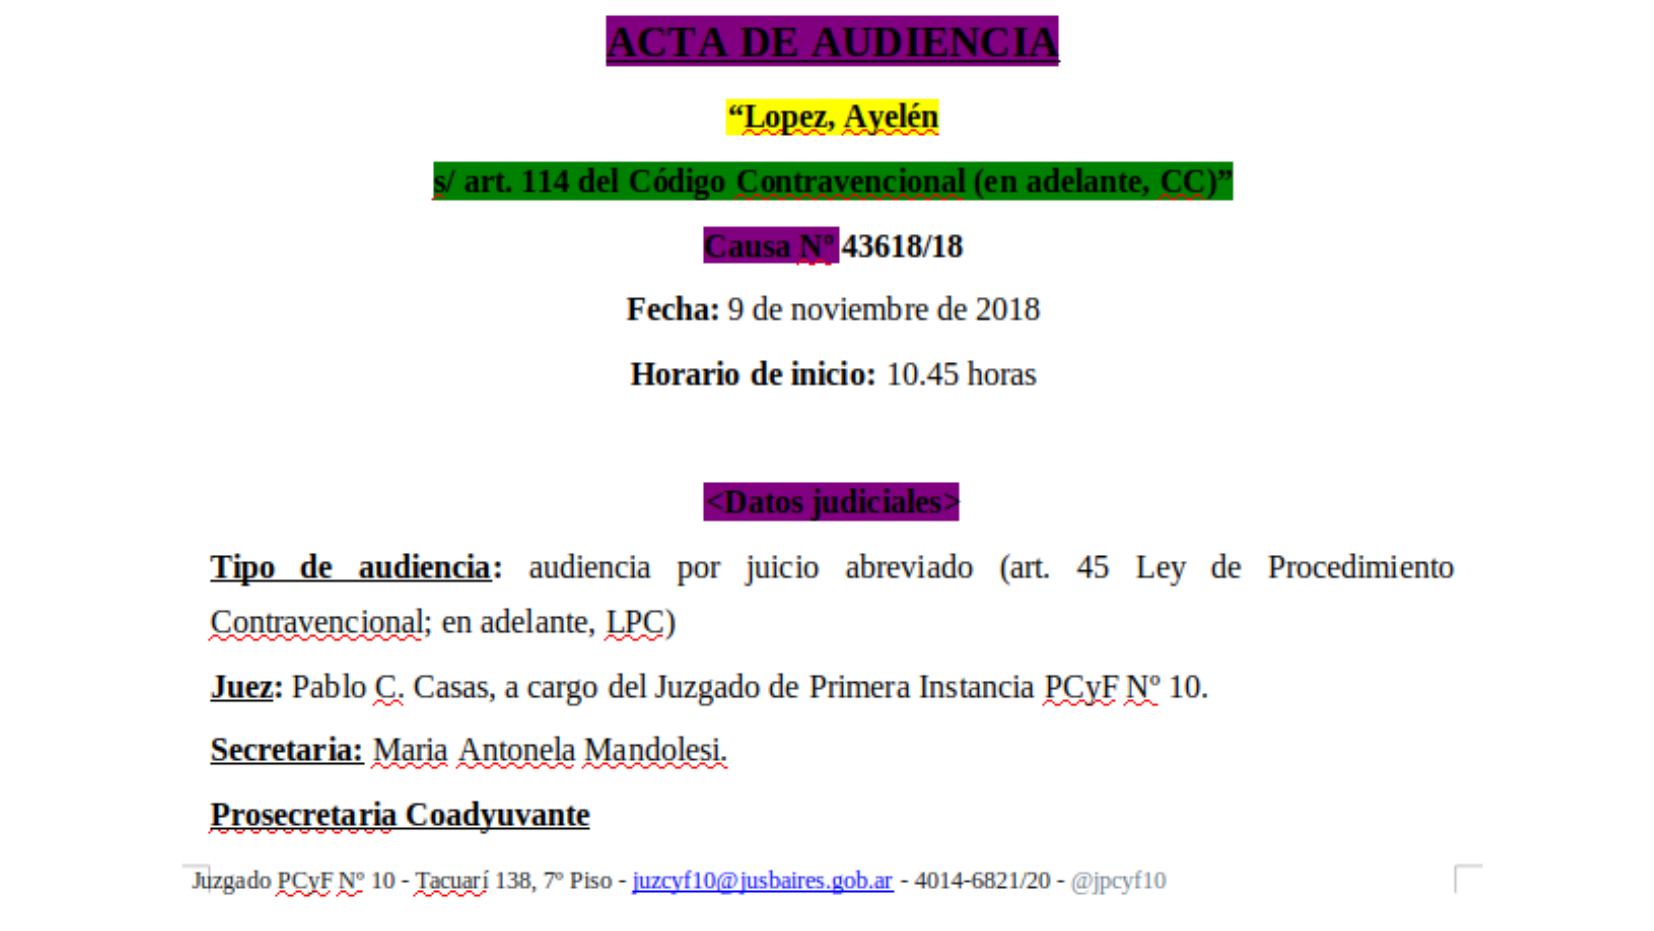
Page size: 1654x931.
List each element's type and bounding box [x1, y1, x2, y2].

picture [141, 0, 1548, 931]
